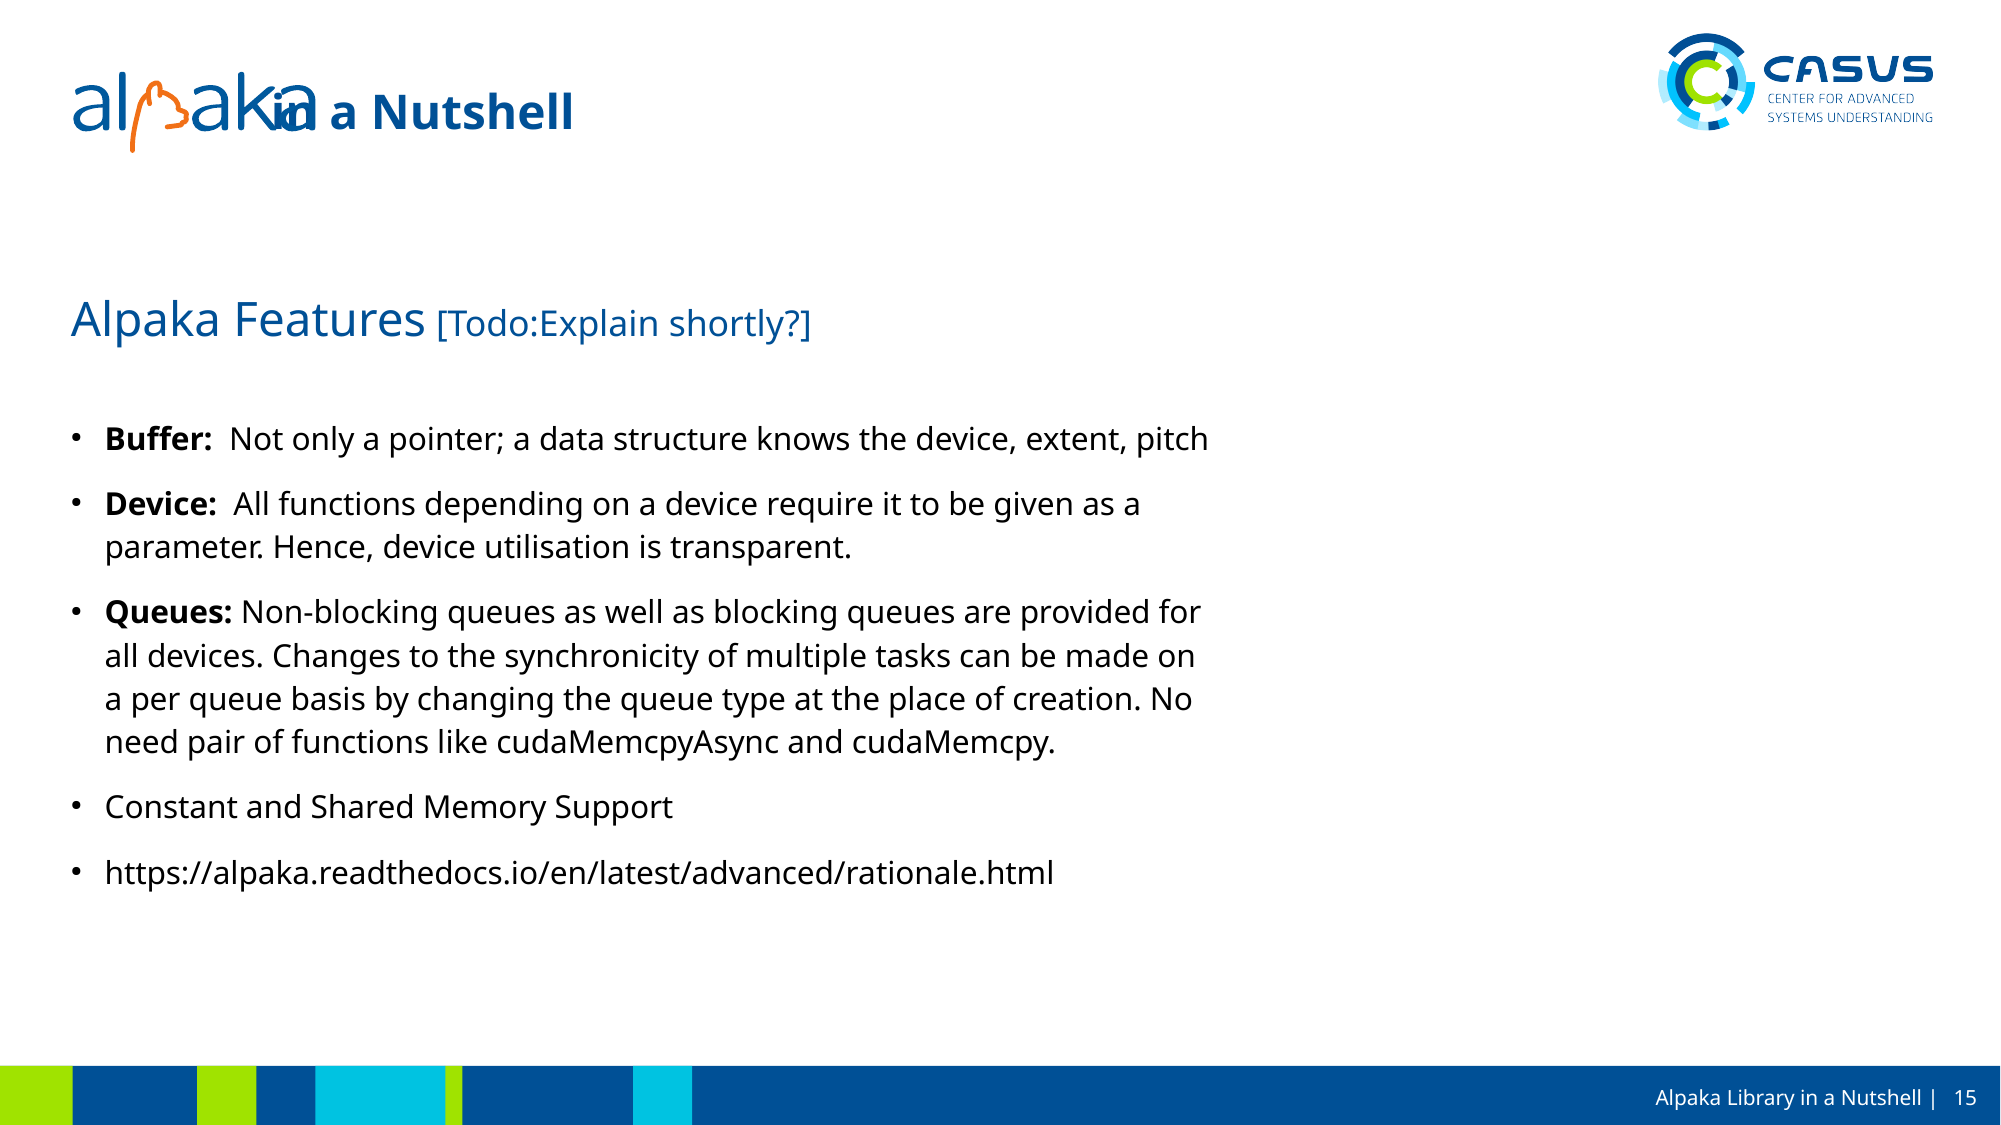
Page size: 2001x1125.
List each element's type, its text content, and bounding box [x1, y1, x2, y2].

picture [1658, 33, 1933, 131]
title in a Nutshell [317, 76, 709, 145]
picture [72, 70, 317, 154]
list Alpaka Features [Todo:Explain shortly?] Buffer: Not only a pointer; a data structure knows the device, extent, pitch Device: All functions depending on a device require it to be given as a parameter. Hence, device utilisation is transparent. Queues: Non-blocking queues as well as blocking queues are provided for all devices. Changes to the synchronicity of multiple tasks can be made on a per queue basis by changing the queue type at the place of creation. No need pair of functions like cudaMemcpyAsync and cudaMemcpy. Constant and Shared Memory Support https://alpaka.readthedocs.io/en/latest/advanced/rationale.html [70, 188, 1217, 945]
